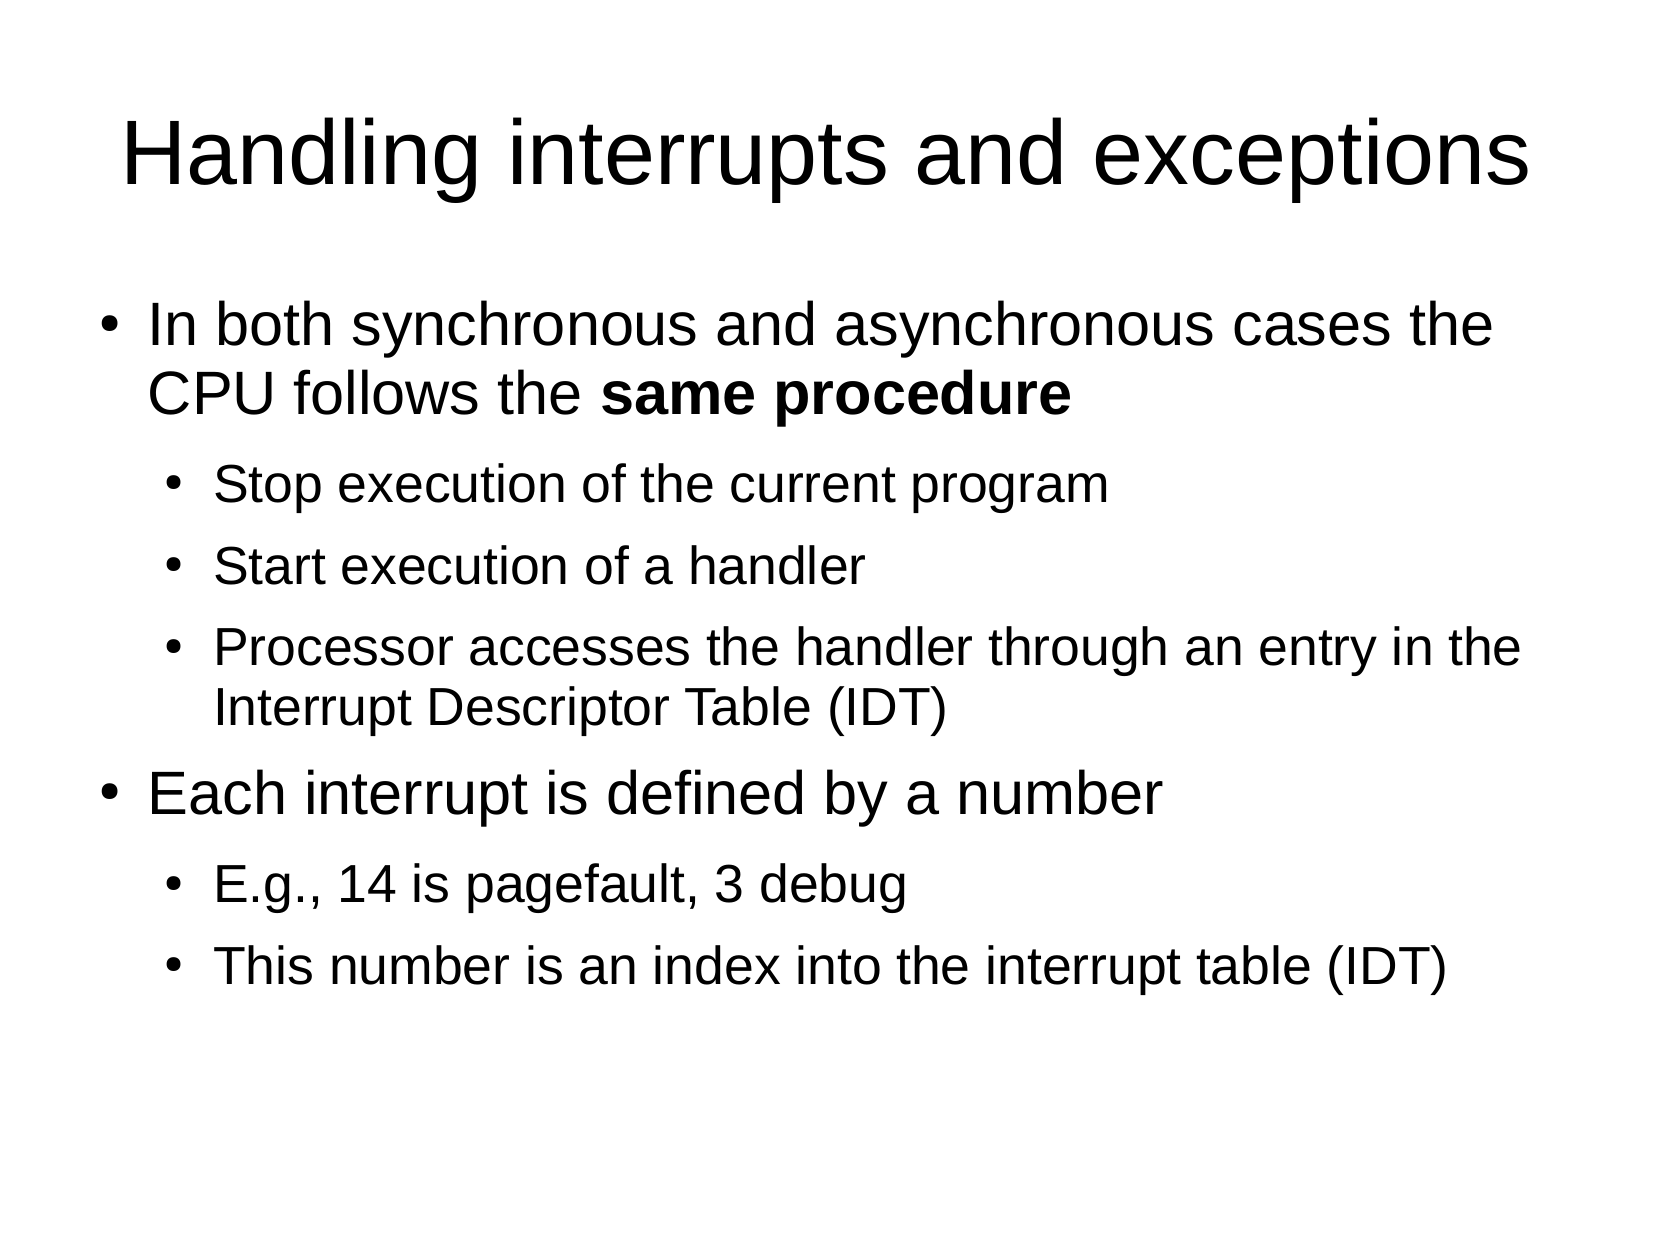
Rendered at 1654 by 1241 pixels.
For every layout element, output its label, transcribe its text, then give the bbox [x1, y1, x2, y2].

title Handling interrupts and exceptions [82, 49, 1571, 257]
list In both synchronous and asynchronous cases the CPU follows the same procedure Stop execution of the current program Start execution of a handler Processor accesses the handler through an entry in the Interrupt Descriptor Table (IDT) Each interrupt is defined by a number E.g., 14 is pagefault, 3 debug This number is an index into the interrupt table (IDT) [82, 290, 1571, 1010]
